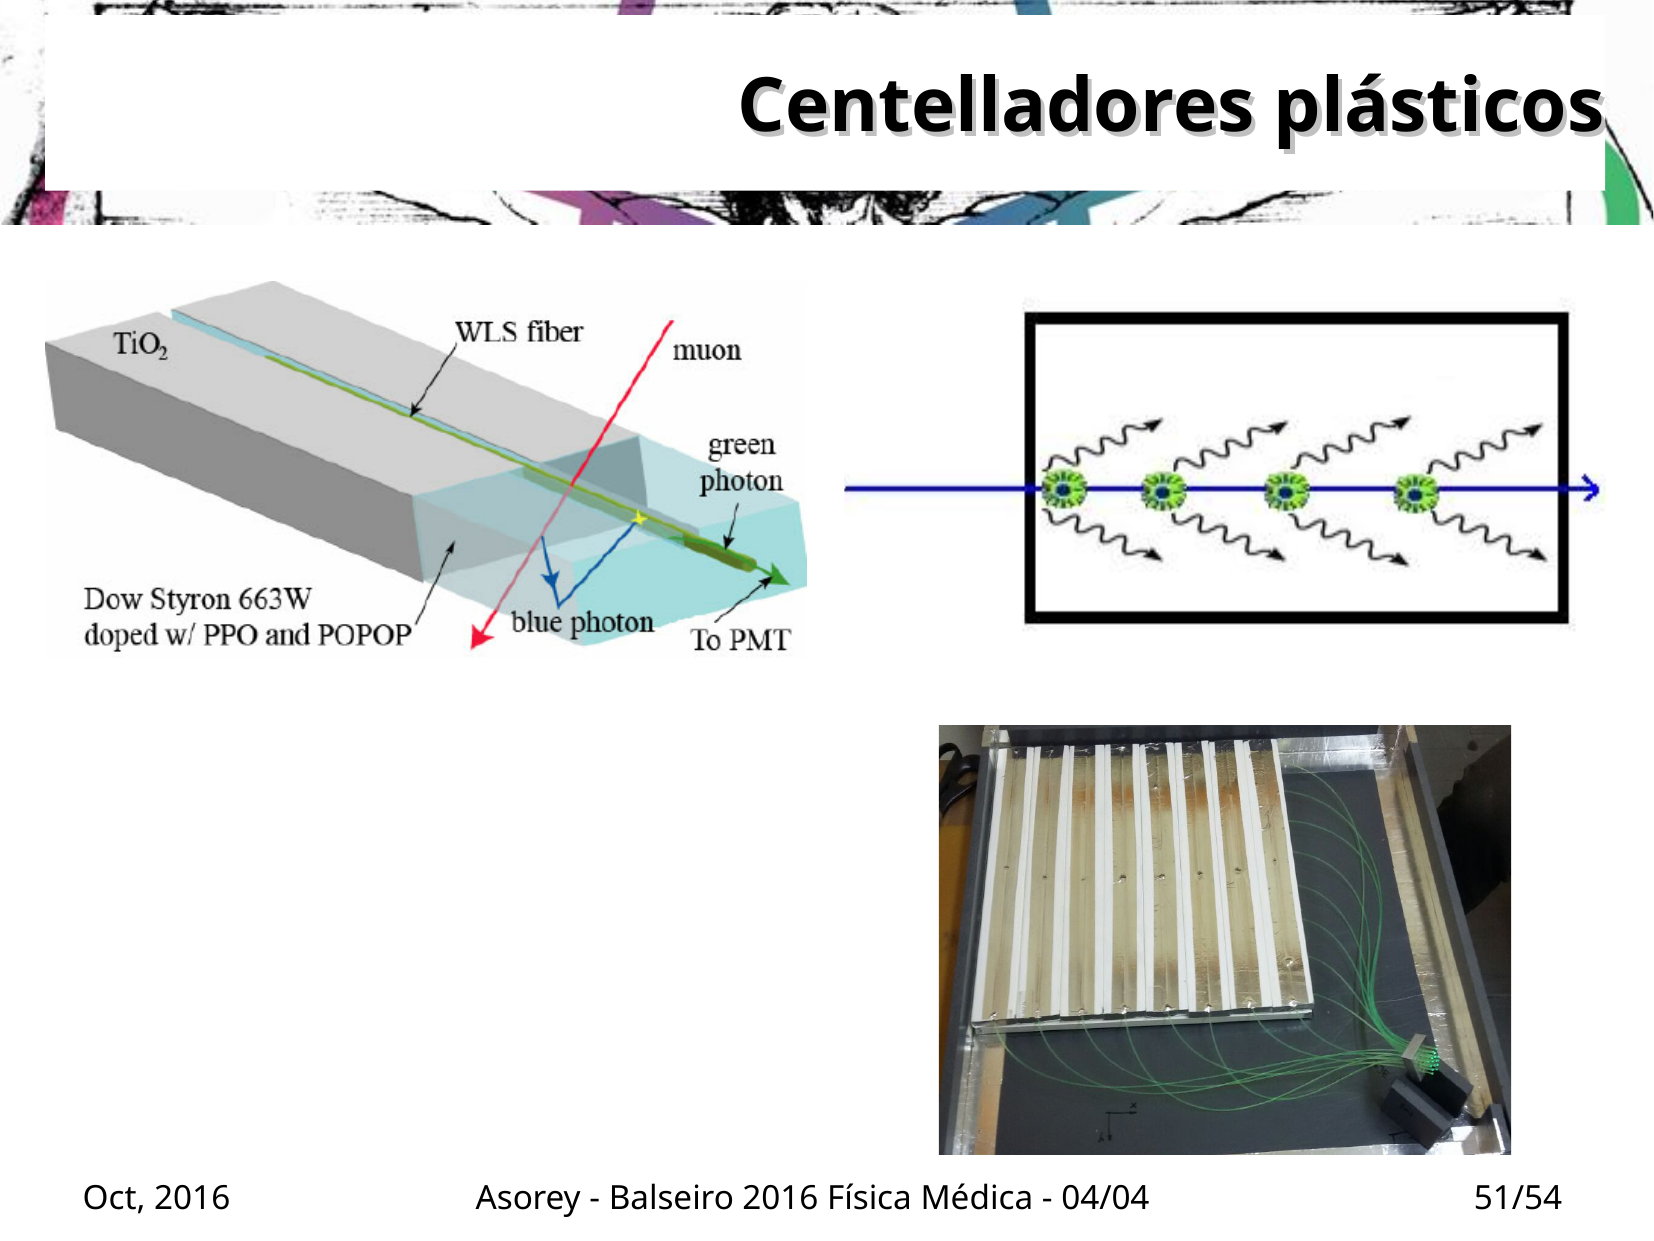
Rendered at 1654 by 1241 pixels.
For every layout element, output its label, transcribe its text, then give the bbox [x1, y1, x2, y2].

title Centelladores plásticos [45, 15, 1606, 191]
picture [0, 0, 1654, 225]
picture [844, 291, 1606, 649]
picture [45, 281, 807, 658]
picture [938, 725, 1512, 1155]
